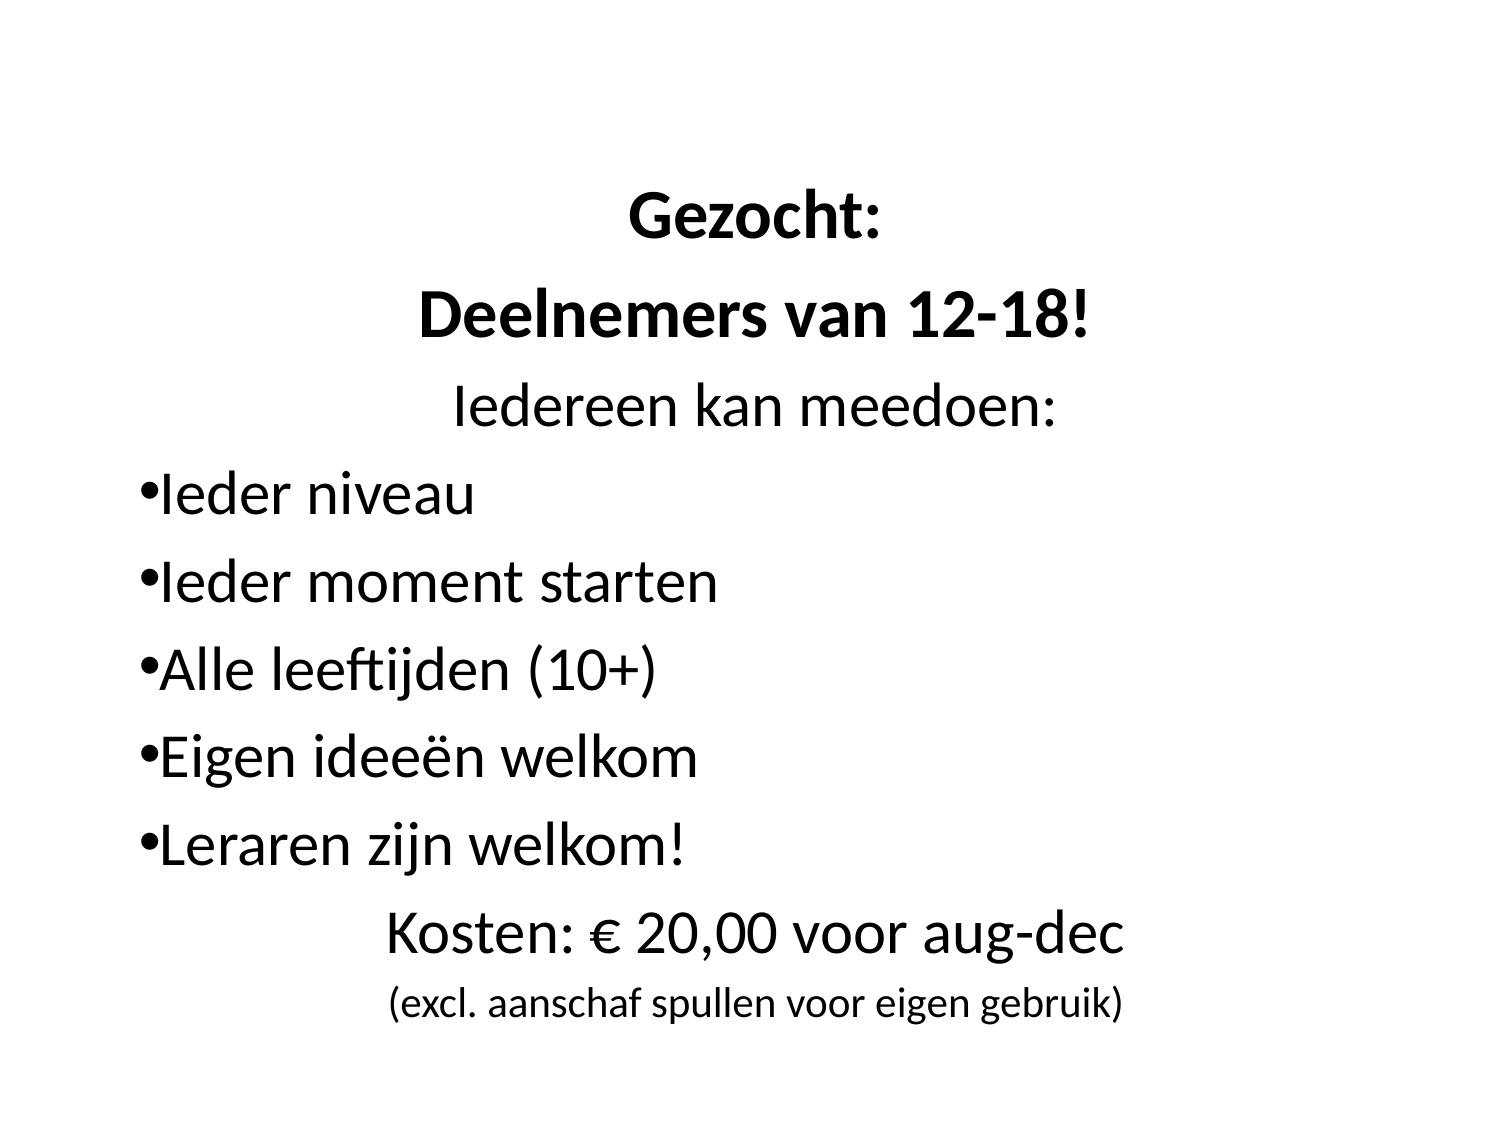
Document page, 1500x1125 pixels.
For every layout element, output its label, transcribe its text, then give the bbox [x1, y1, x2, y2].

subtitle Gezocht: Deelnemers van 12-18! Iedereen kan meedoen: Ieder niveau Ieder moment starten Alle leeftijden (10+) Eigen ideeën welkom Leraren zijn welkom! Kosten: € 20,00 voor aug-dec (excl. aanschaf spullen voor eigen gebruik) [123, 160, 1388, 1035]
